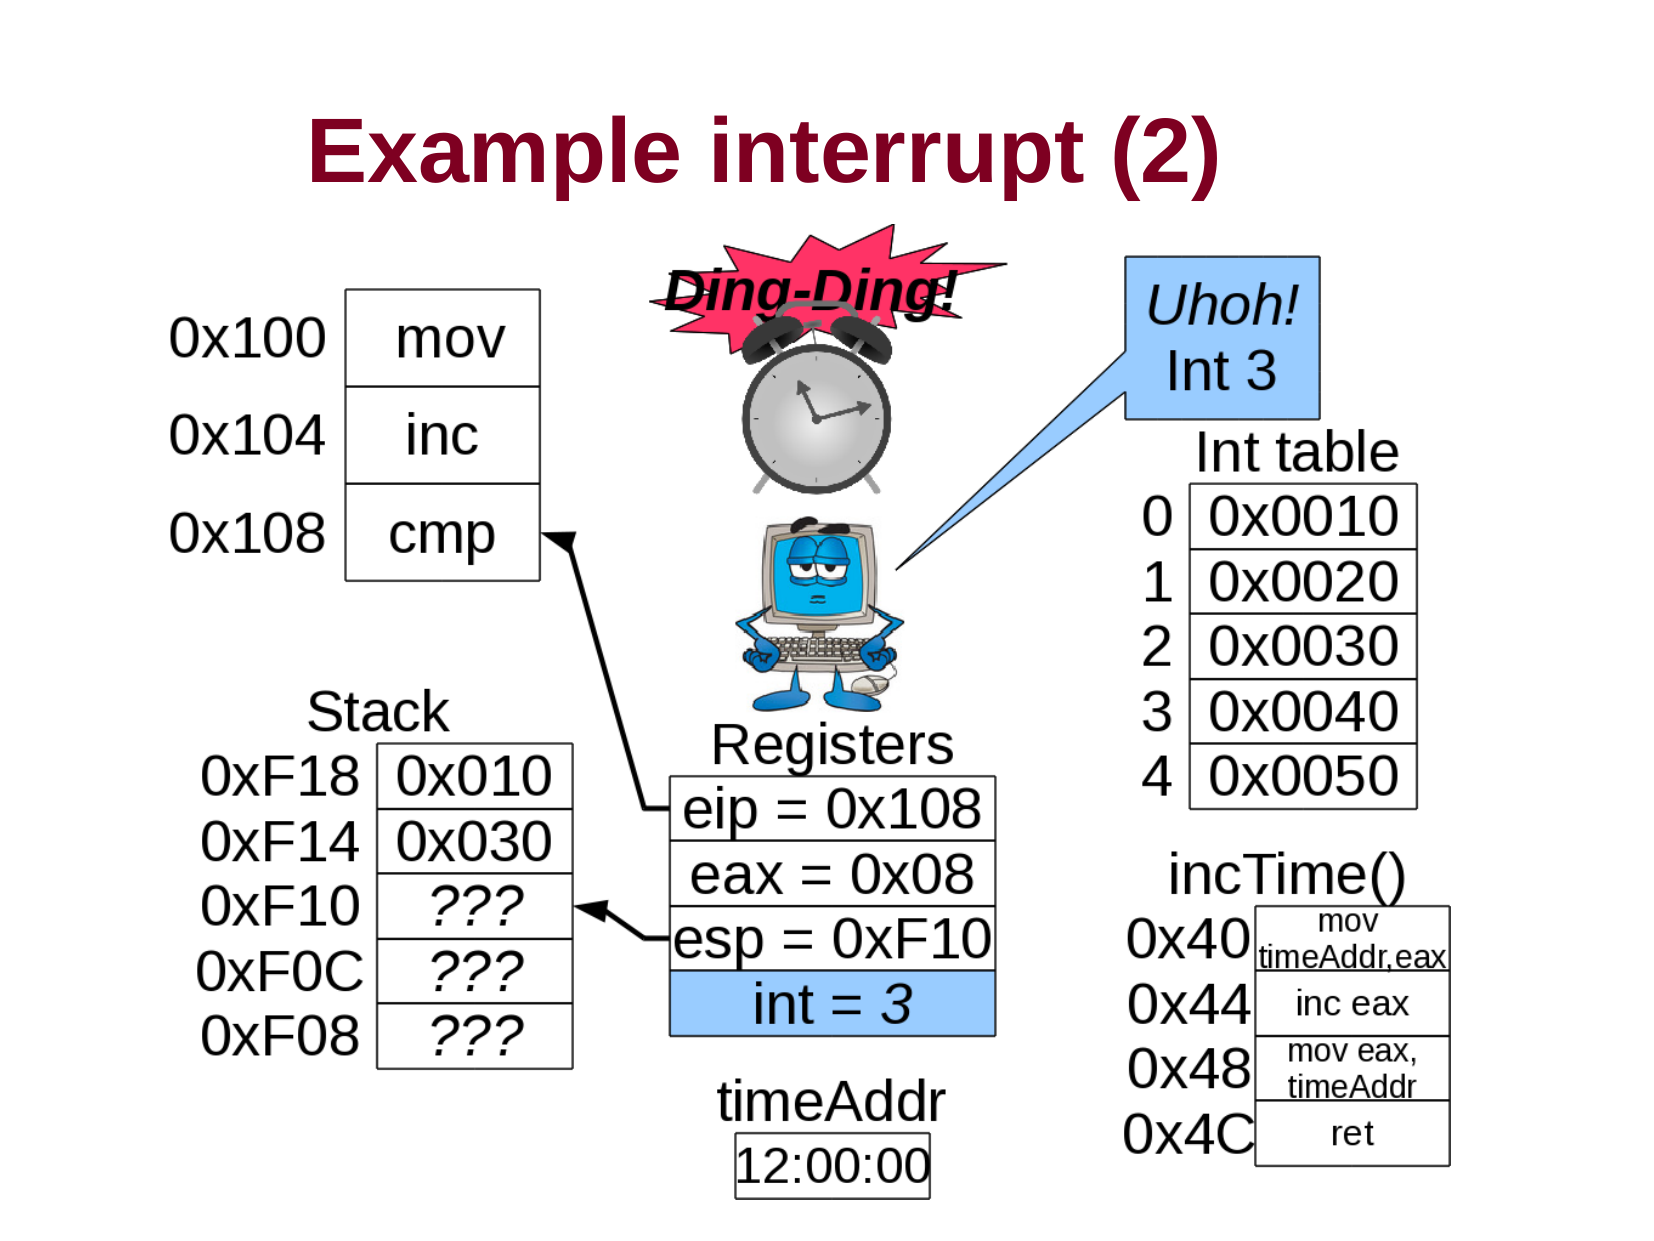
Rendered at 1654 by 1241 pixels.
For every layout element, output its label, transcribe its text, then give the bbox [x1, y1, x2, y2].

picture [0, 0, 1654, 1241]
title Example interrupt (2) [118, 94, 1412, 207]
